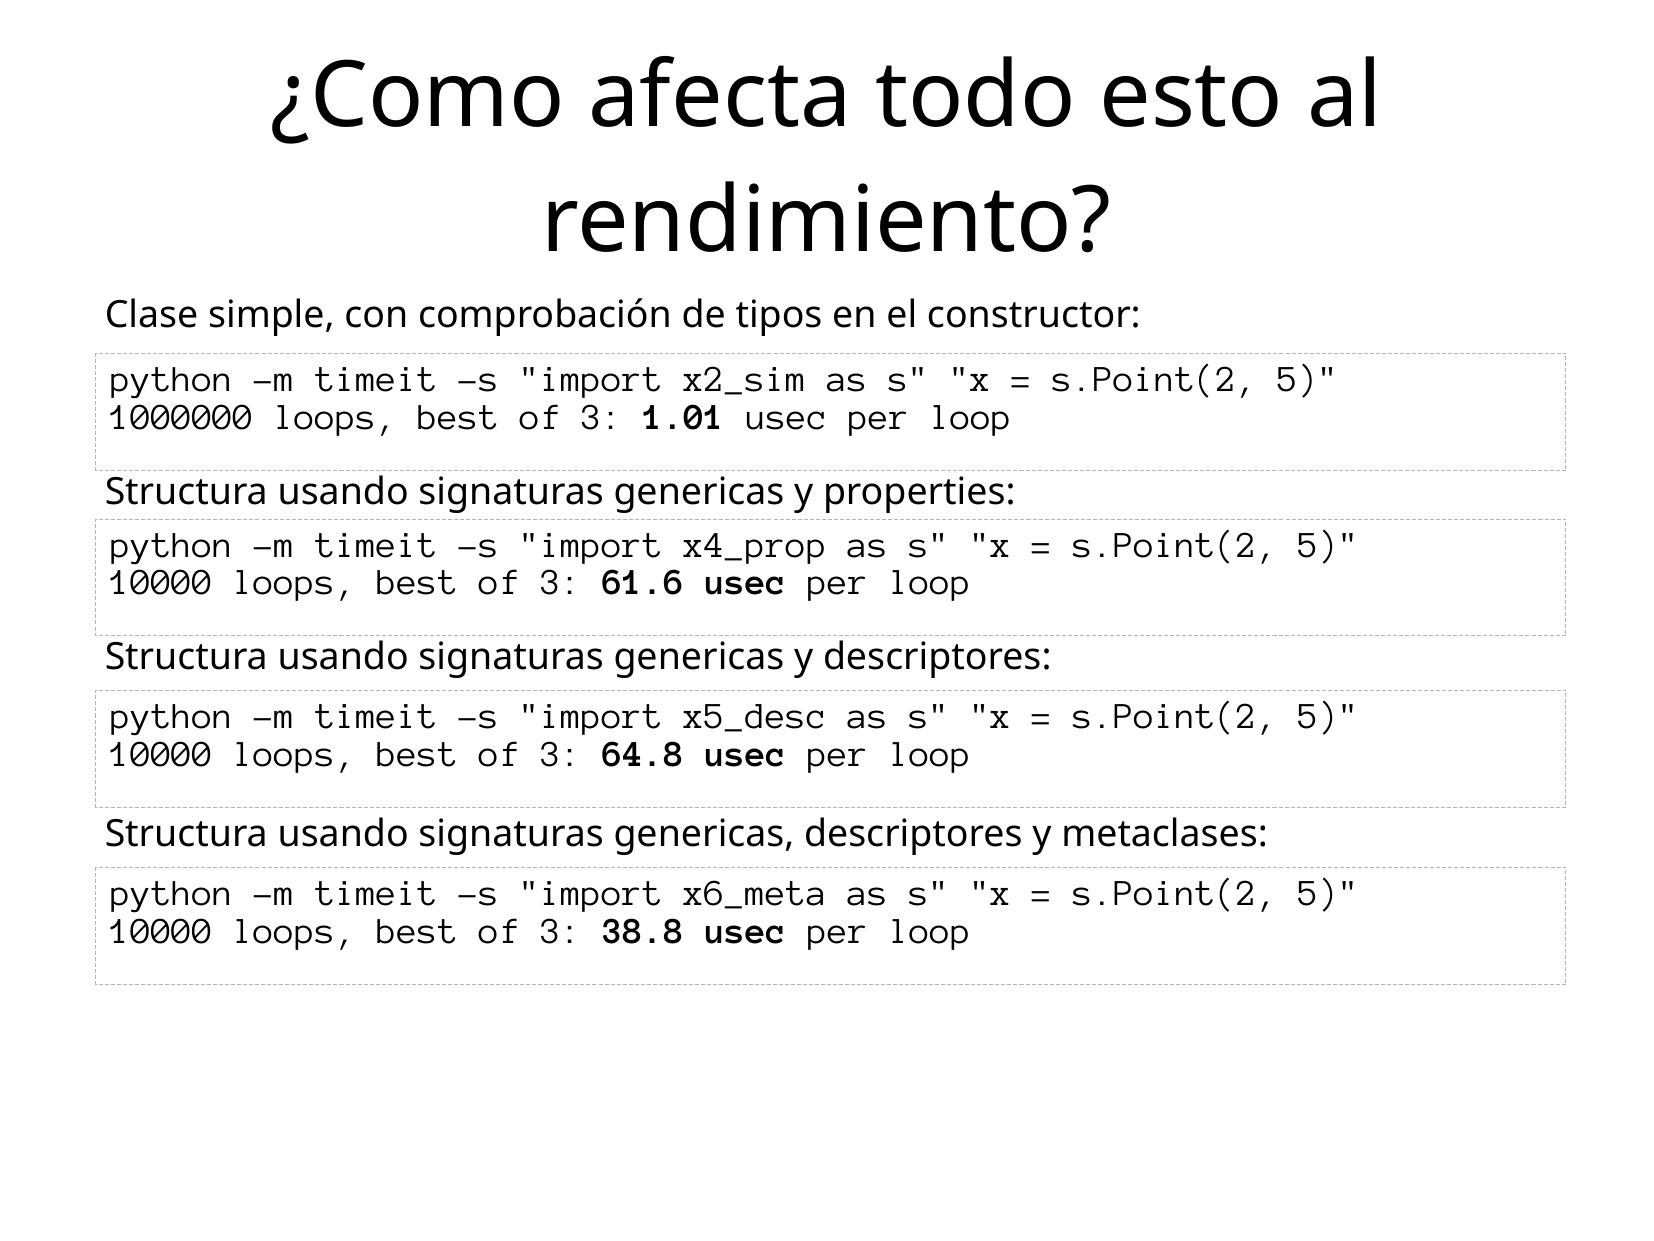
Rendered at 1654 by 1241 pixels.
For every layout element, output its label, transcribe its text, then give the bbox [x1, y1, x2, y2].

text_box python -m timeit -s "import x4_prop as s" "x = s.Point(2, 5)" 10000 loops, best of 3: 61.6 usec per loop [95, 519, 1566, 609]
text_box python -m timeit -s "import x6_meta as s" "x = s.Point(2, 5)" 10000 loops, best of 3: 38.8 usec per loop [95, 867, 1566, 958]
text_box Structura usando signaturas genericas, descriptores y metaclases: [90, 799, 1576, 864]
text_box Structura usando signaturas genericas y properties: [90, 456, 1576, 522]
title ¿Como afecta todo esto al rendimiento? [82, 49, 1571, 257]
text_box Structura usando signaturas genericas y descriptores: [90, 622, 1576, 687]
text_box Clase simple, con comprobación de tipos en el constructor: [90, 279, 1576, 344]
text_box python -m timeit -s "import x2_sim as s" "x = s.Point(2, 5)" 1000000 loops, best of 3: 1.01 usec per loop [95, 353, 1566, 444]
text_box python -m timeit -s "import x5_desc as s" "x = s.Point(2, 5)" 10000 loops, best of 3: 64.8 usec per loop [95, 690, 1566, 781]
